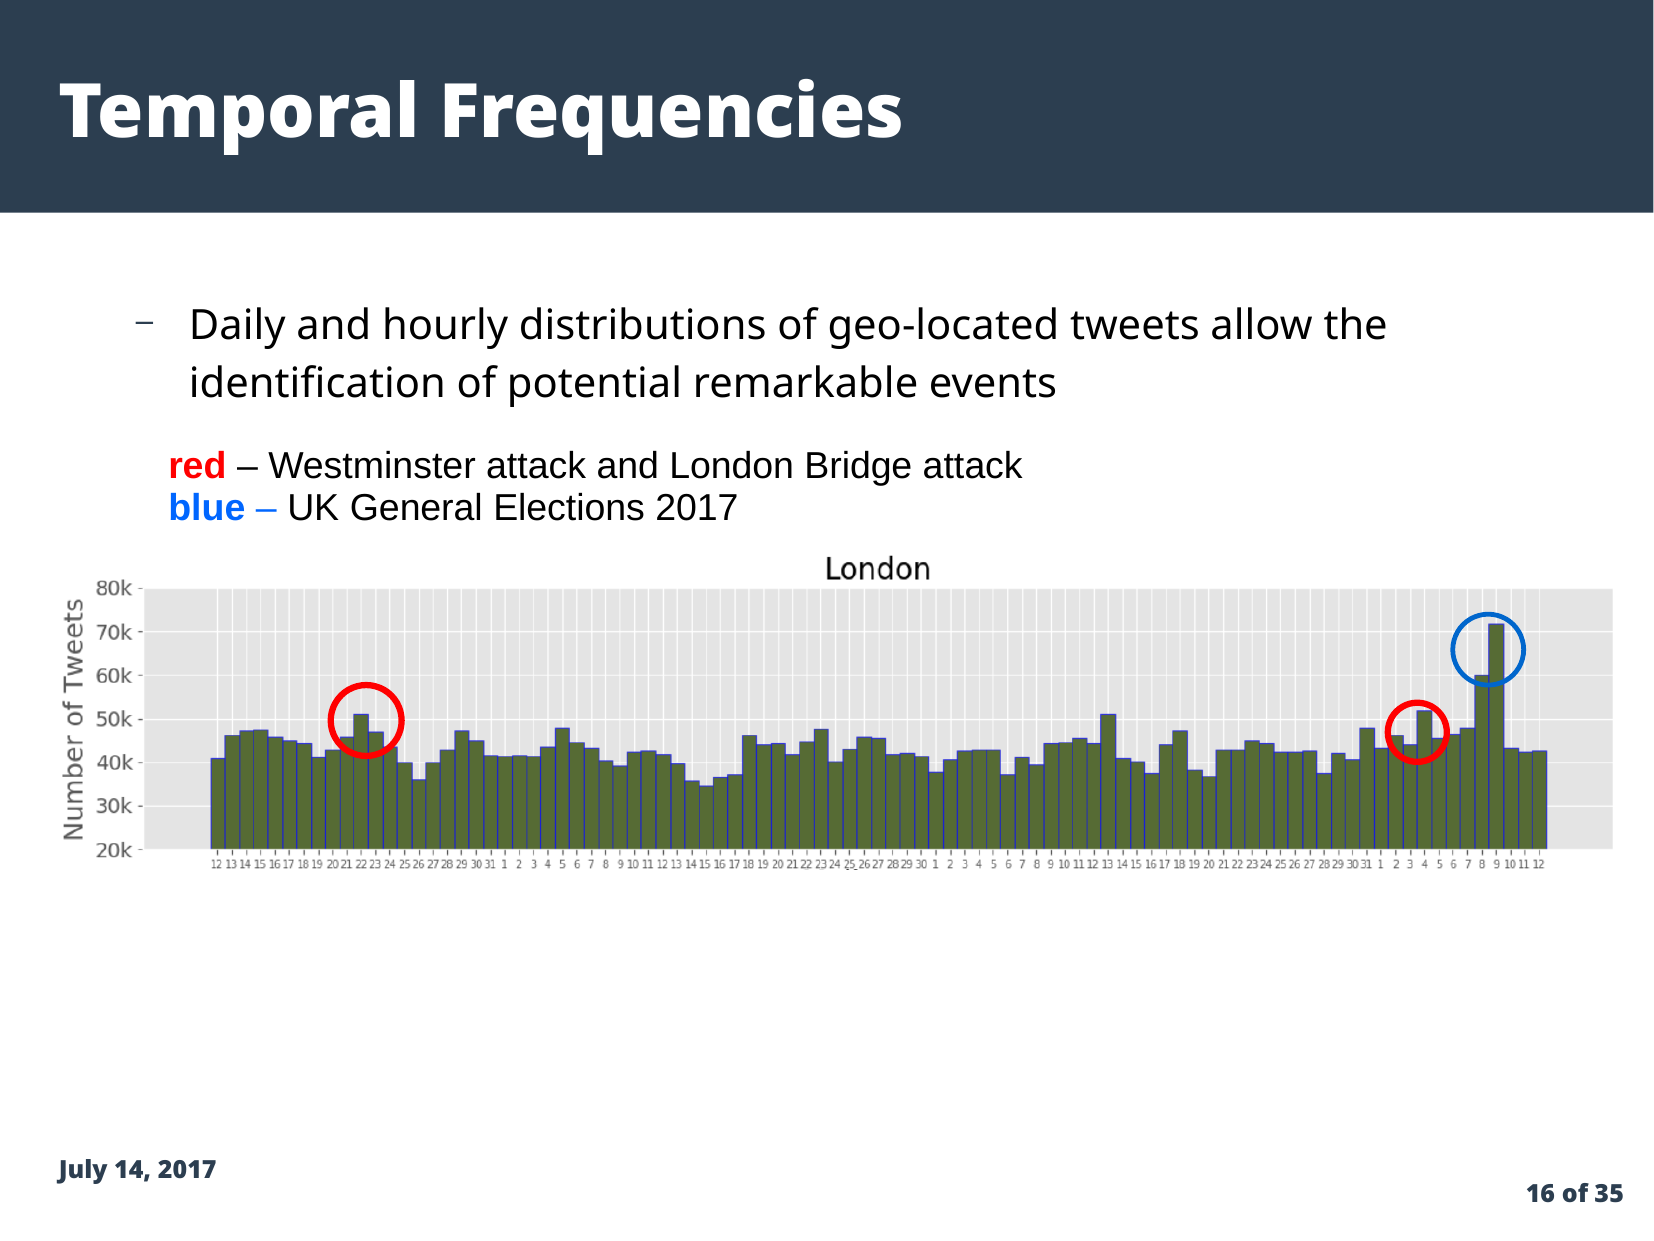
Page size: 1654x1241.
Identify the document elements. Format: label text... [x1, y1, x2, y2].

picture [47, 555, 1619, 870]
text_box red – Westminster attack and London Bridge attack blue – UK General Elections 2017 [153, 437, 1536, 578]
list Daily and hourly distributions of geo-located tweets allow the identification of potential remarkable events [47, 295, 1571, 555]
text_box [1387, 702, 1447, 762]
text_box [1452, 614, 1524, 686]
text_box [330, 685, 402, 756]
title Temporal Frequencies [59, 29, 1595, 187]
